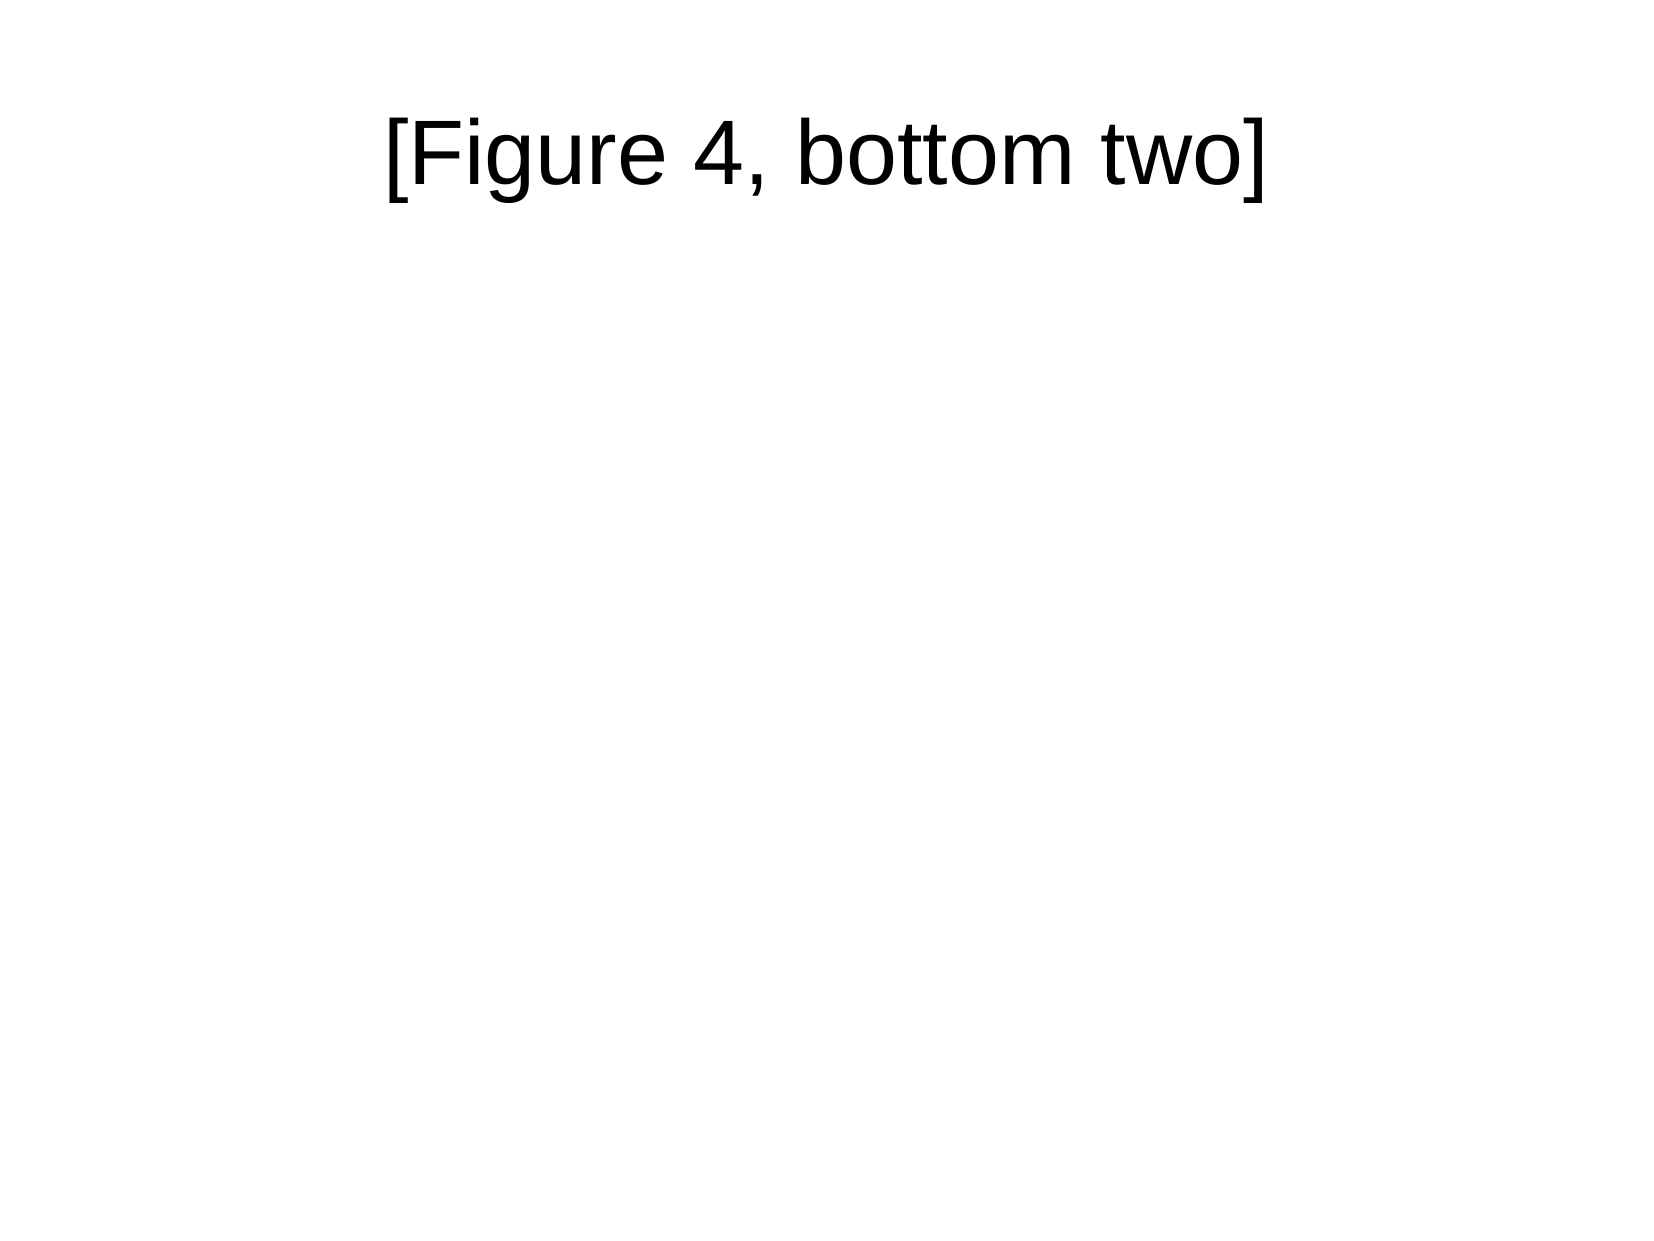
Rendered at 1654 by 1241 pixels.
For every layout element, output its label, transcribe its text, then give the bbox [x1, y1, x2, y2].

title [Figure 4, bottom two] [82, 49, 1571, 257]
